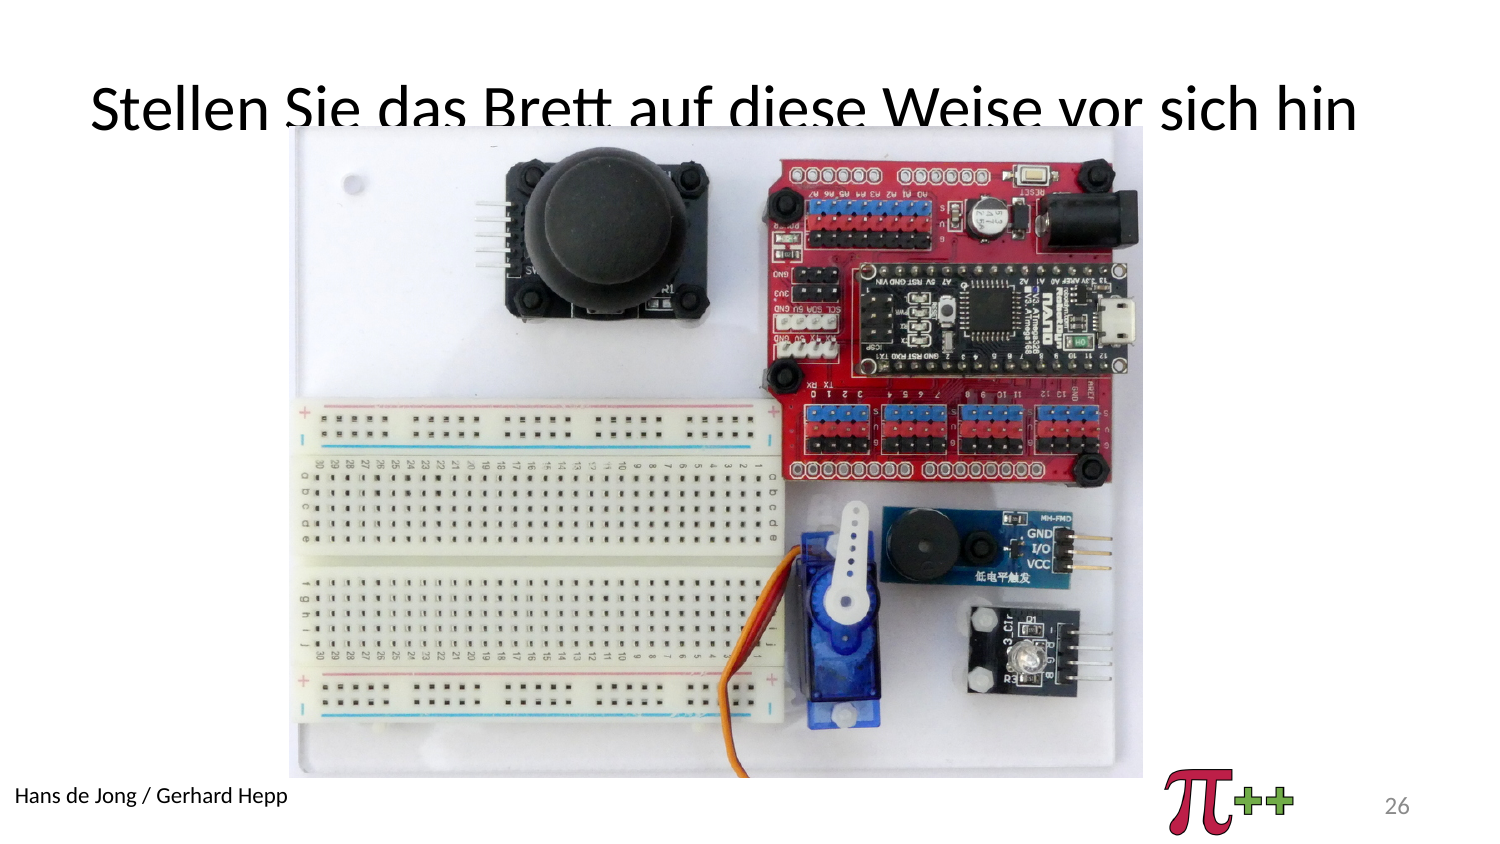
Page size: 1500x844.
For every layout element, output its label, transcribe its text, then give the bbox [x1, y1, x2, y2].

slide_number <getal> [1340, 782, 1425, 827]
title Stellen Sie das Brett auf diese Weise vor sich hin [75, 33, 1425, 175]
picture [289, 126, 1143, 778]
picture [1163, 768, 1294, 836]
